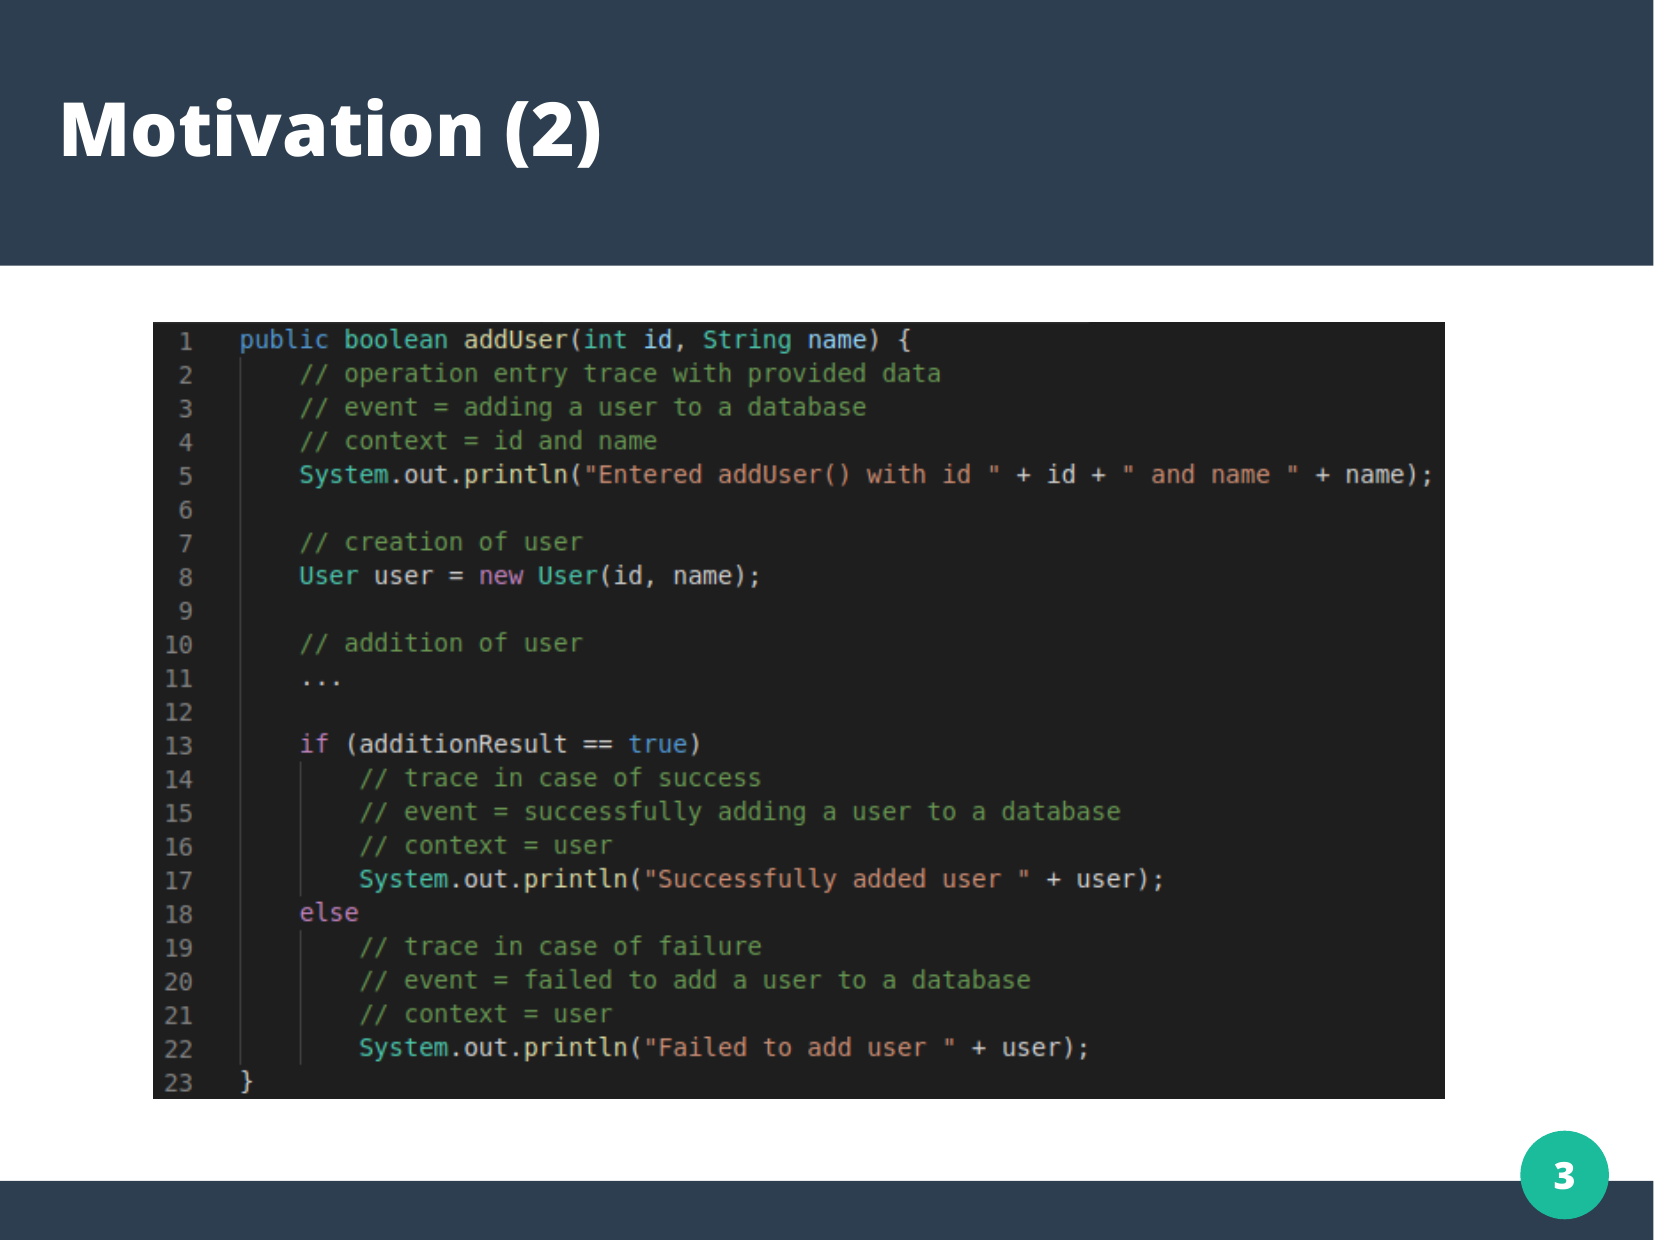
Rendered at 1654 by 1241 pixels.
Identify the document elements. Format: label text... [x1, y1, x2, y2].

title Motivation (2) [58, 49, 1595, 207]
picture [153, 322, 1445, 1099]
